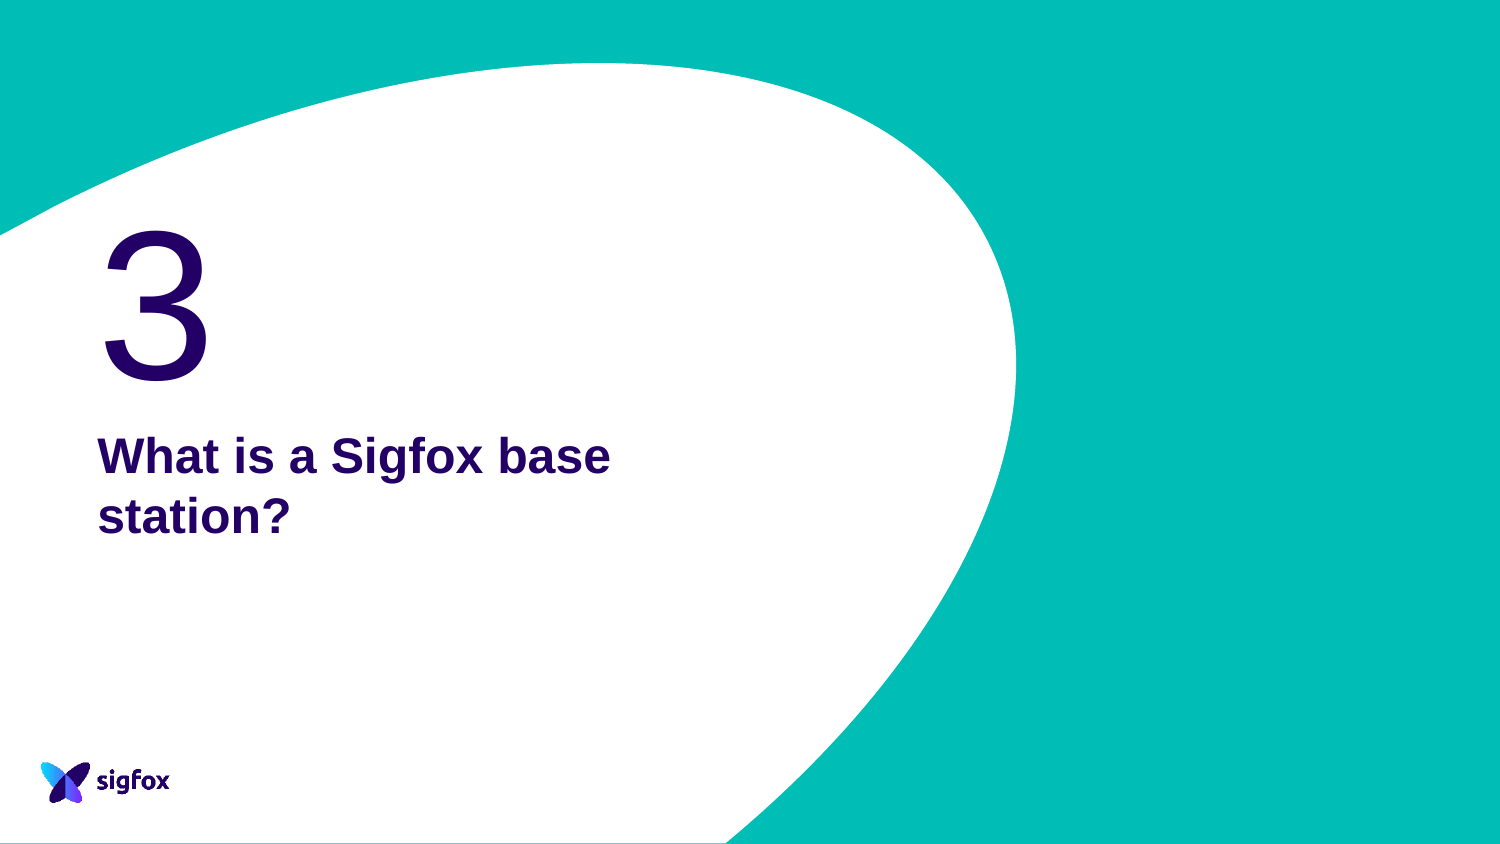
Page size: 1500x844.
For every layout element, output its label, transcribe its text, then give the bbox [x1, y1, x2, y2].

text_box 3 [97, 167, 406, 432]
picture [36, 760, 175, 804]
text_box What is a Sigfox base station? [97, 423, 786, 539]
